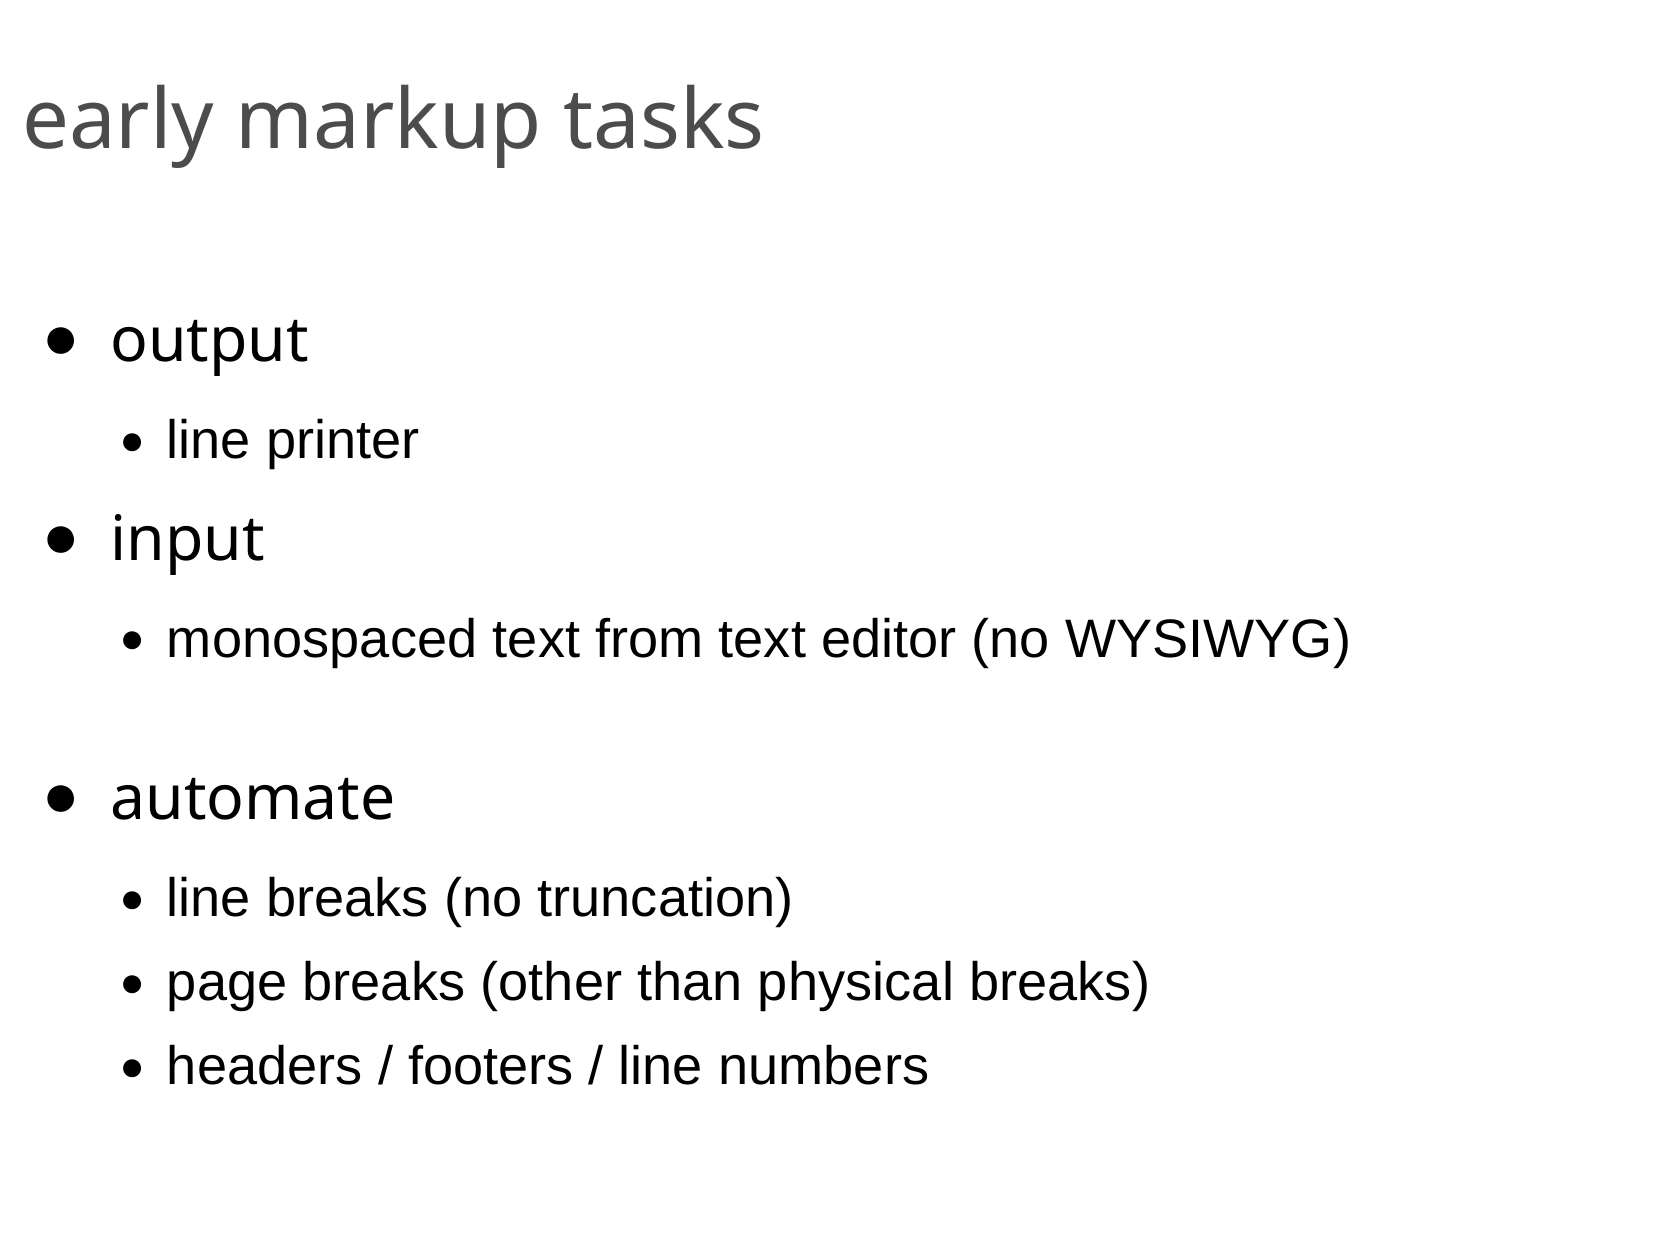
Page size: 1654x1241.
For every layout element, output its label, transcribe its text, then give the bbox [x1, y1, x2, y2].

title early markup tasks [22, 26, 1654, 205]
list output line printer input monospaced text from text editor (no WYSIWYG) automate line breaks (no truncation) page breaks (other than physical breaks) headers / footers / line numbers [25, 233, 1654, 1158]
